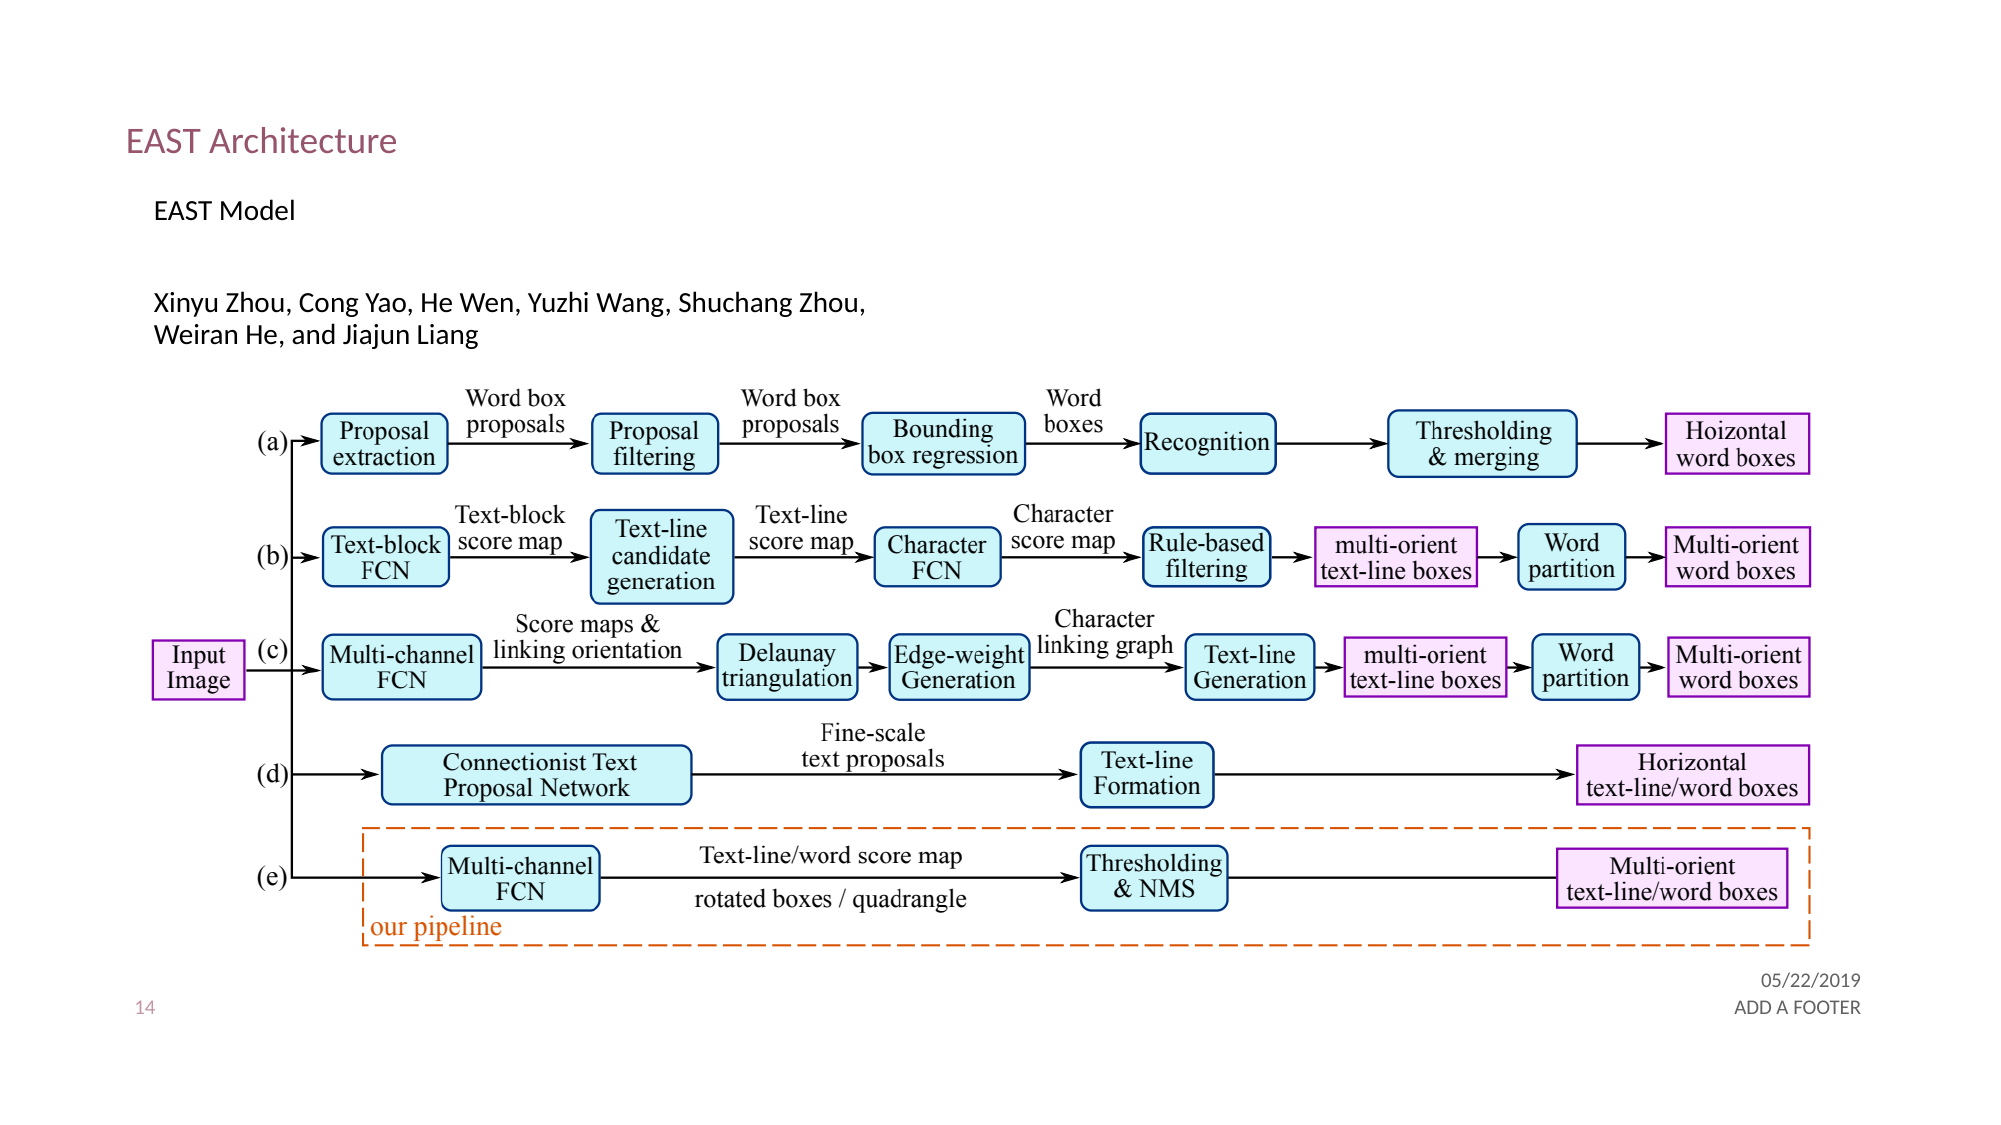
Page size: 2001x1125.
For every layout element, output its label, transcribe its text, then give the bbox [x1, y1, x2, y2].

picture [60, 299, 1892, 953]
slide_number <number> [105, 993, 170, 1033]
slide_number 05/22/2019 [1683, 953, 1862, 992]
footer ADD A FOOTER [1186, 993, 1862, 1033]
list EAST Model Xinyu Zhou, Cong Yao, He Wen, Yuzhi Wang, Shuchang Zhou, Weiran He, and Jiajun Liang [148, 195, 901, 482]
list EAST Architecture [120, 121, 872, 211]
